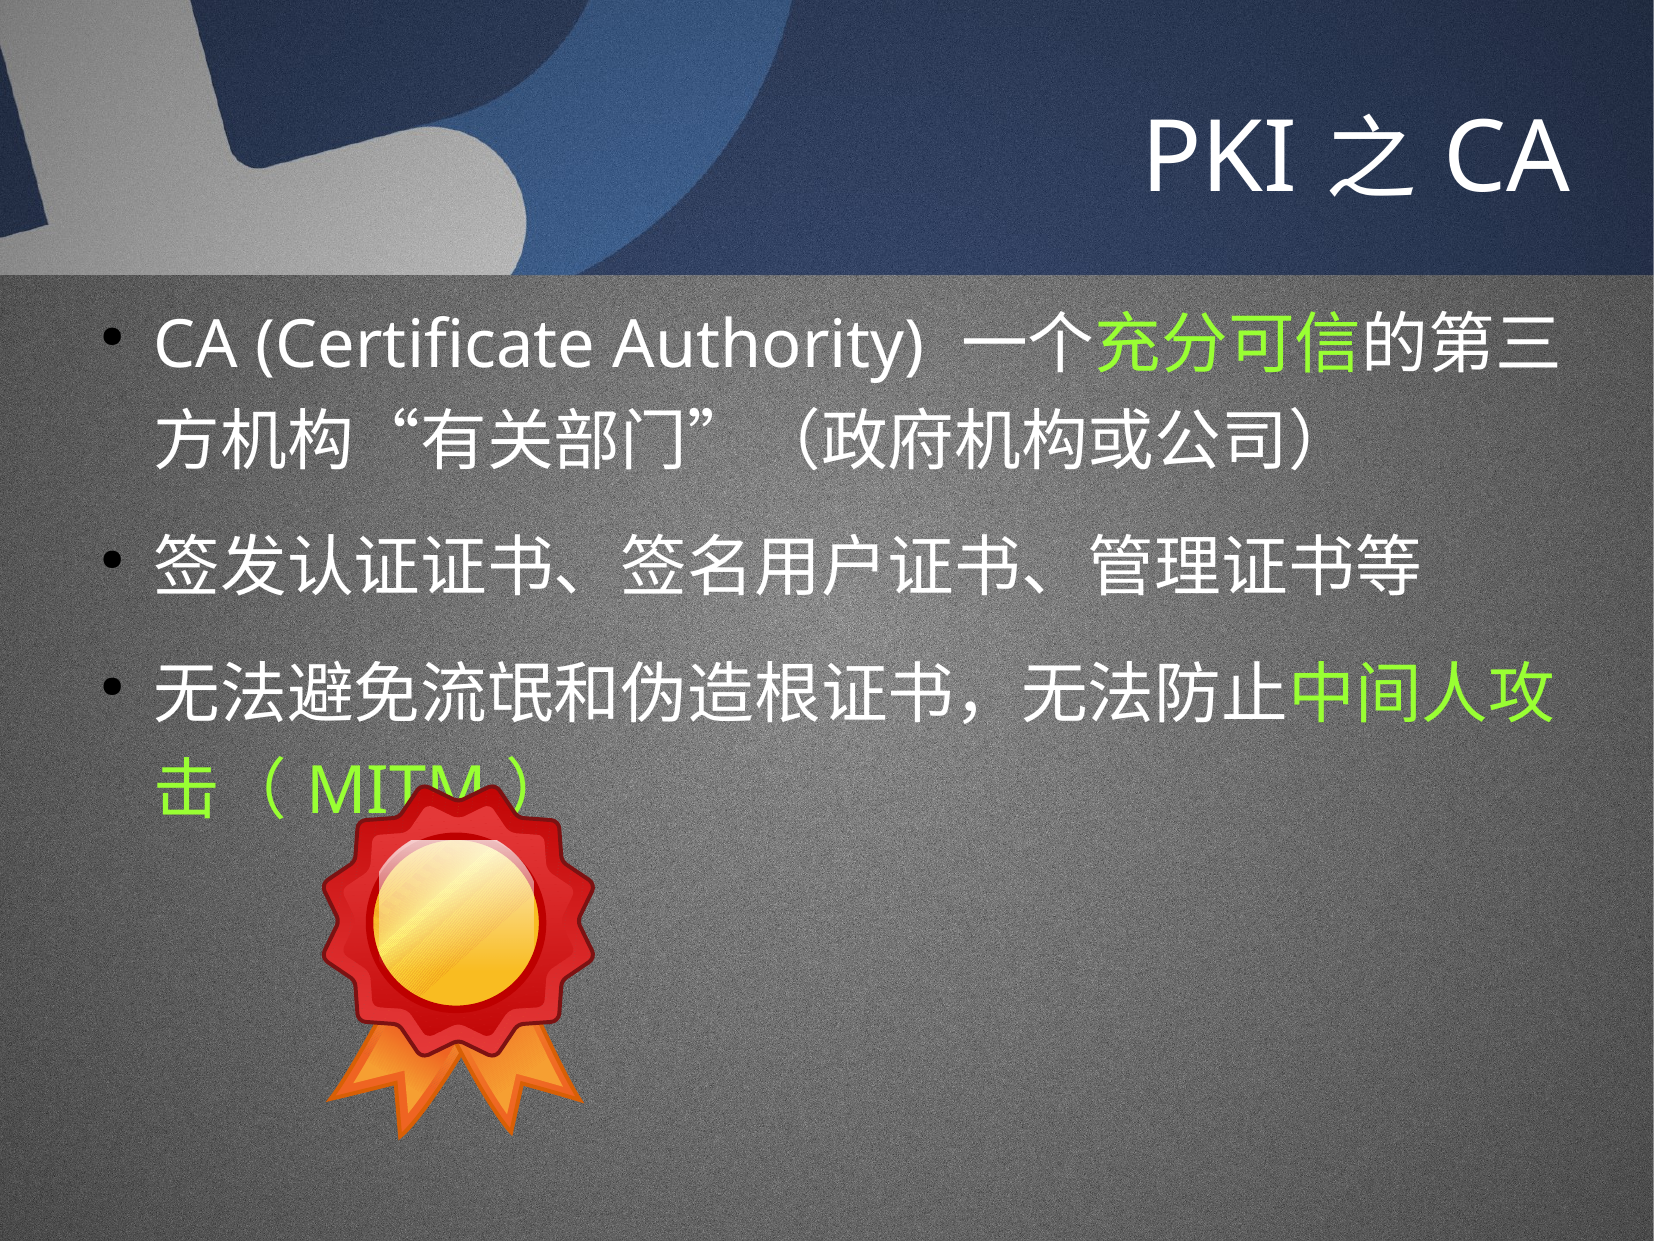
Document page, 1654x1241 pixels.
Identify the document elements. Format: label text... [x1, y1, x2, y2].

title PKI之CA [82, 49, 1571, 257]
list CA (Certificate Authority) 一个充分可信的第三方机构“有关部门”（政府机构或公司） 签发认证证书、签名用户证书、管理证书等 无法避免流氓和伪造根证书，无法防止中间人攻击（MITM） [82, 290, 1571, 1109]
picture [0, 0, 1654, 1241]
